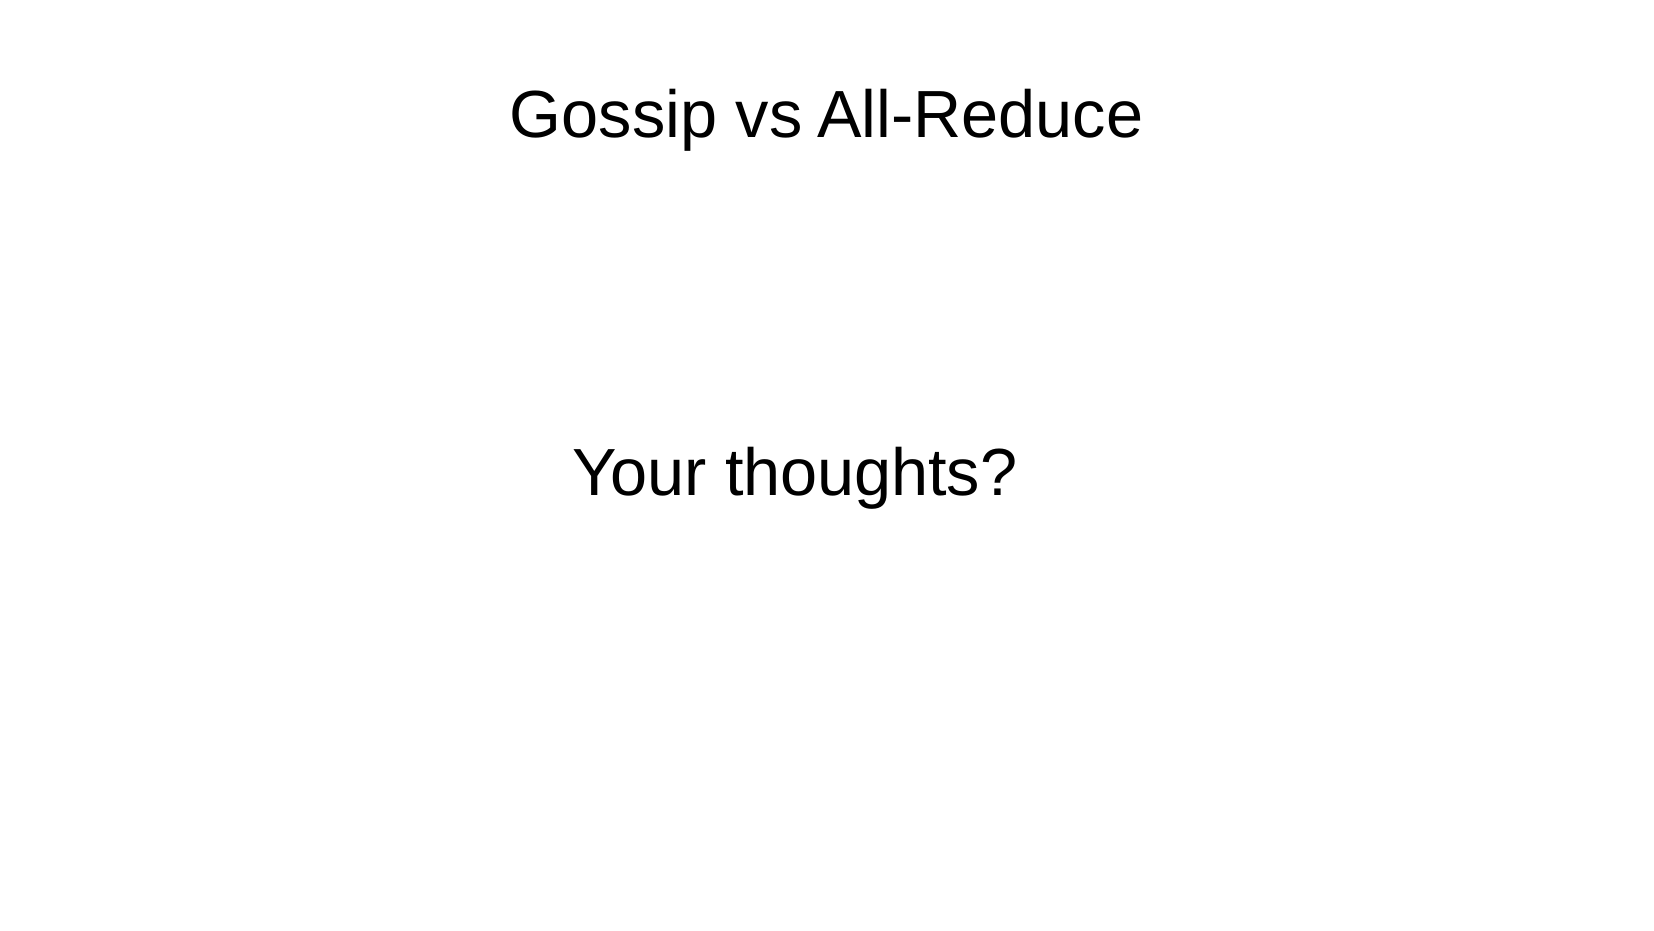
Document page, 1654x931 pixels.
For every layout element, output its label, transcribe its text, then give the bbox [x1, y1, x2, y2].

title Gossip vs All-Reduce [82, 37, 1571, 193]
text_box Your thoughts? [267, 427, 1323, 518]
